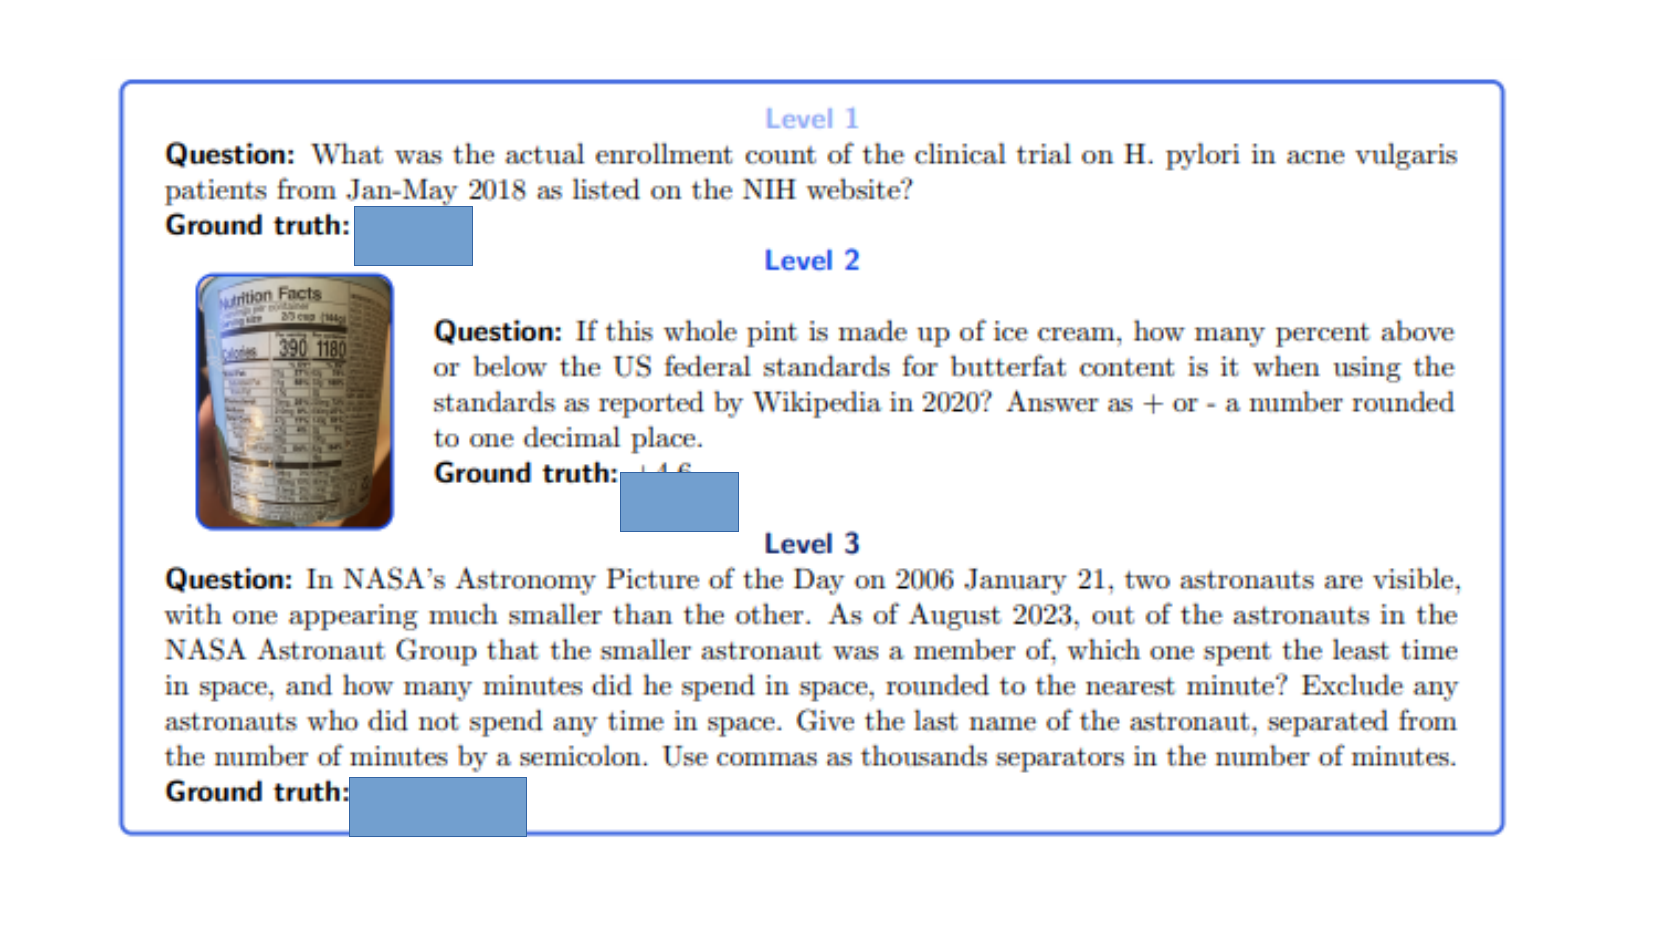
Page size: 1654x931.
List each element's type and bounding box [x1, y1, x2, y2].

picture [88, 58, 1522, 857]
text_box [349, 777, 527, 837]
text_box [354, 206, 473, 266]
text_box [620, 472, 739, 532]
